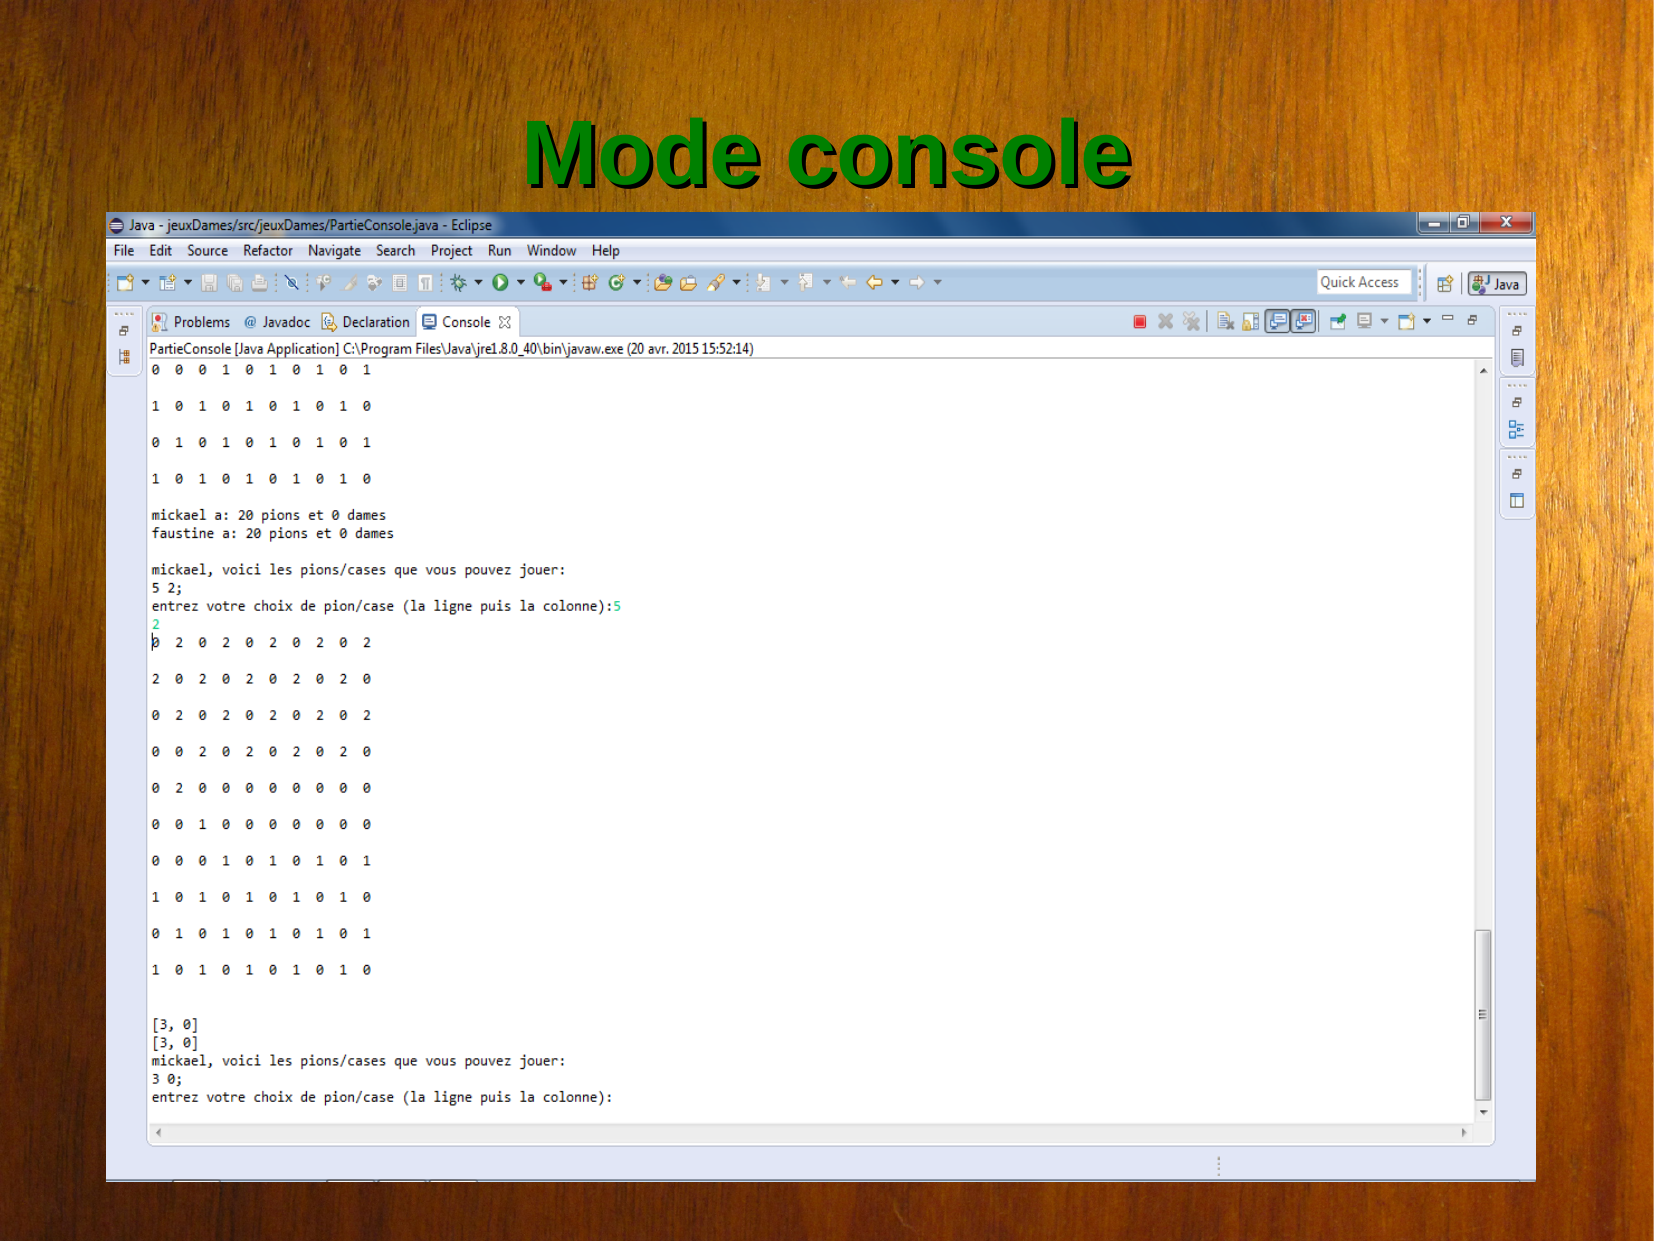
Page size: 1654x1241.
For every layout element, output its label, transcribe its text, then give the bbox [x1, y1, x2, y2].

title Mode console [82, 49, 1571, 257]
picture [0, 0, 1654, 1241]
